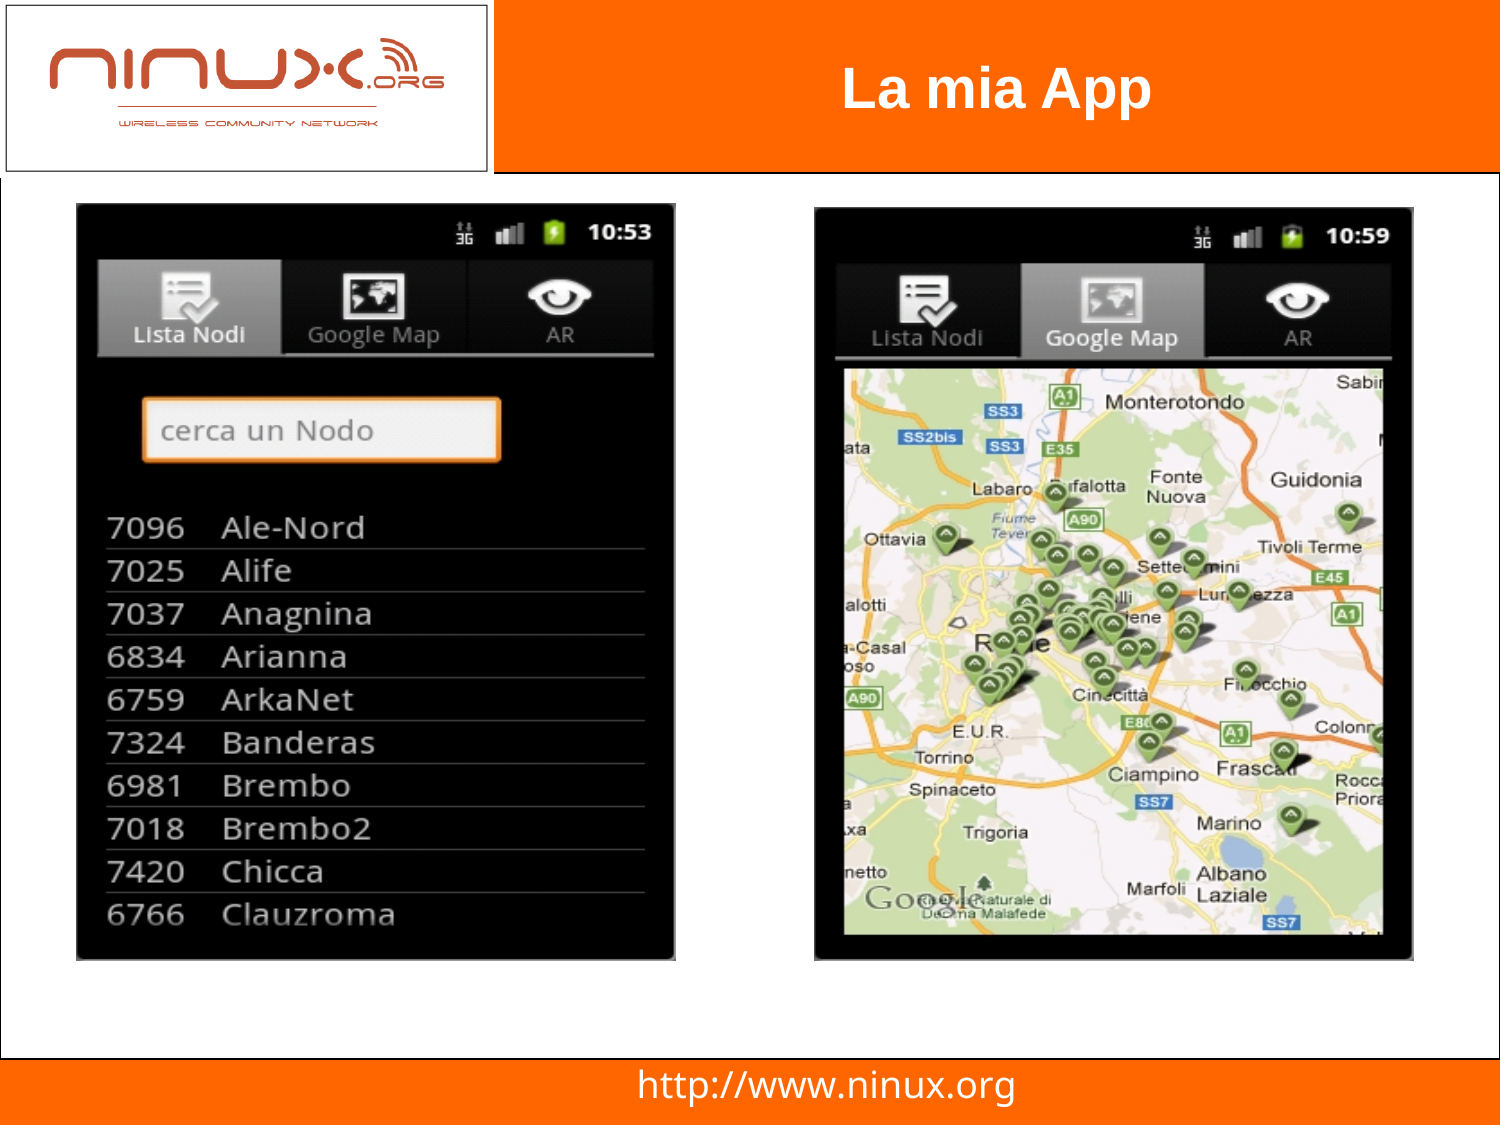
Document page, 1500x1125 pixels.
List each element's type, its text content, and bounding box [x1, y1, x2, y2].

picture [76, 203, 676, 961]
title La mia App [495, 17, 1500, 160]
picture [814, 207, 1414, 961]
text_box http://www.ninux.org [621, 1053, 1159, 1125]
picture [0, 0, 494, 178]
